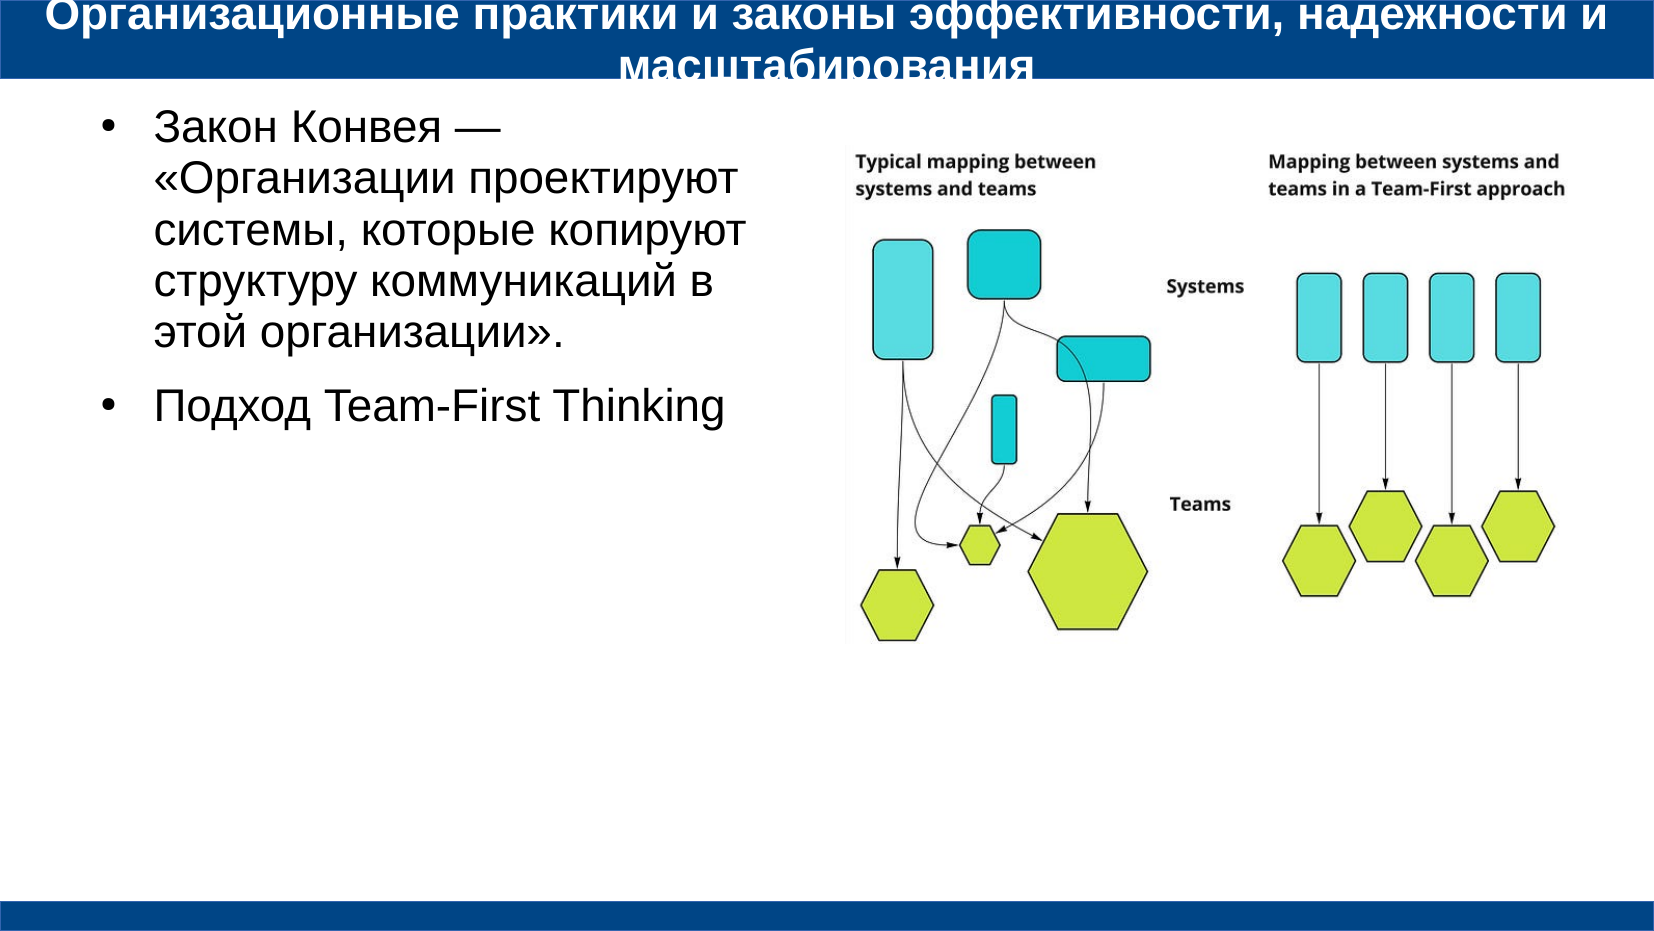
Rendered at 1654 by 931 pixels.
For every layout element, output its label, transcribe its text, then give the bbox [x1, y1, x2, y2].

list Закон Конвея — «Организации проектируют системы, которые копируют структуру коммуникаций в этой организации». Подход Team-First Thinking [82, 101, 809, 641]
title Организационные практики и законы эффективности, надежности и масштабирования [0, 0, 1654, 91]
picture [845, 145, 1572, 644]
